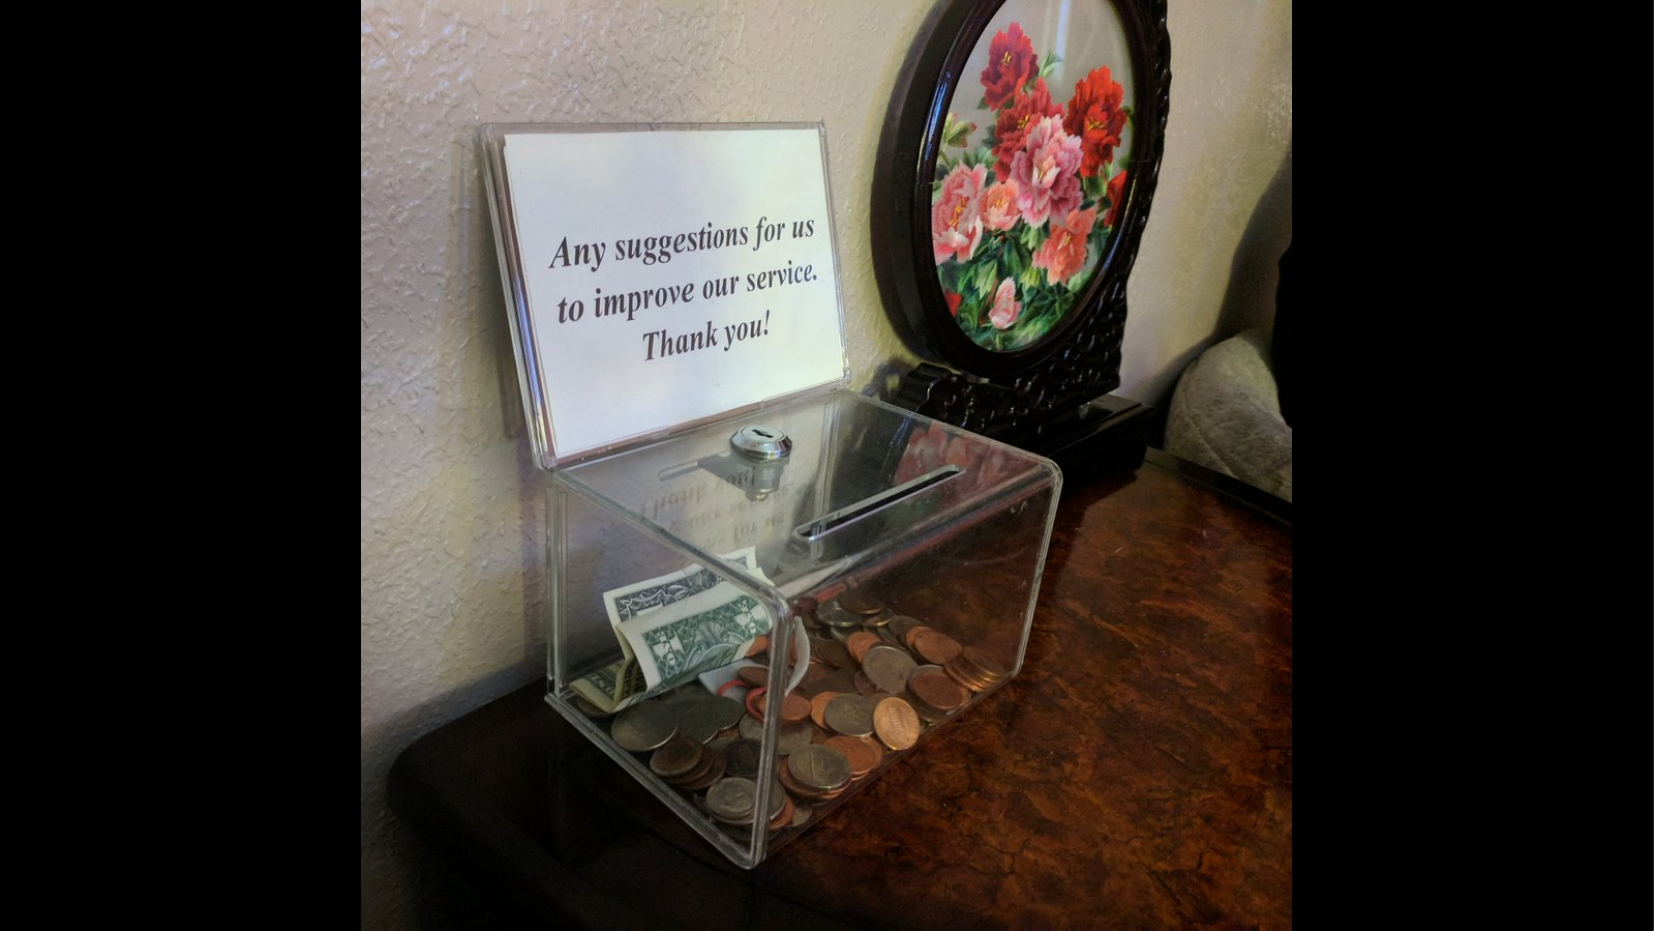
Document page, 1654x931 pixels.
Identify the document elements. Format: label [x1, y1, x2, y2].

picture [361, 0, 1292, 931]
